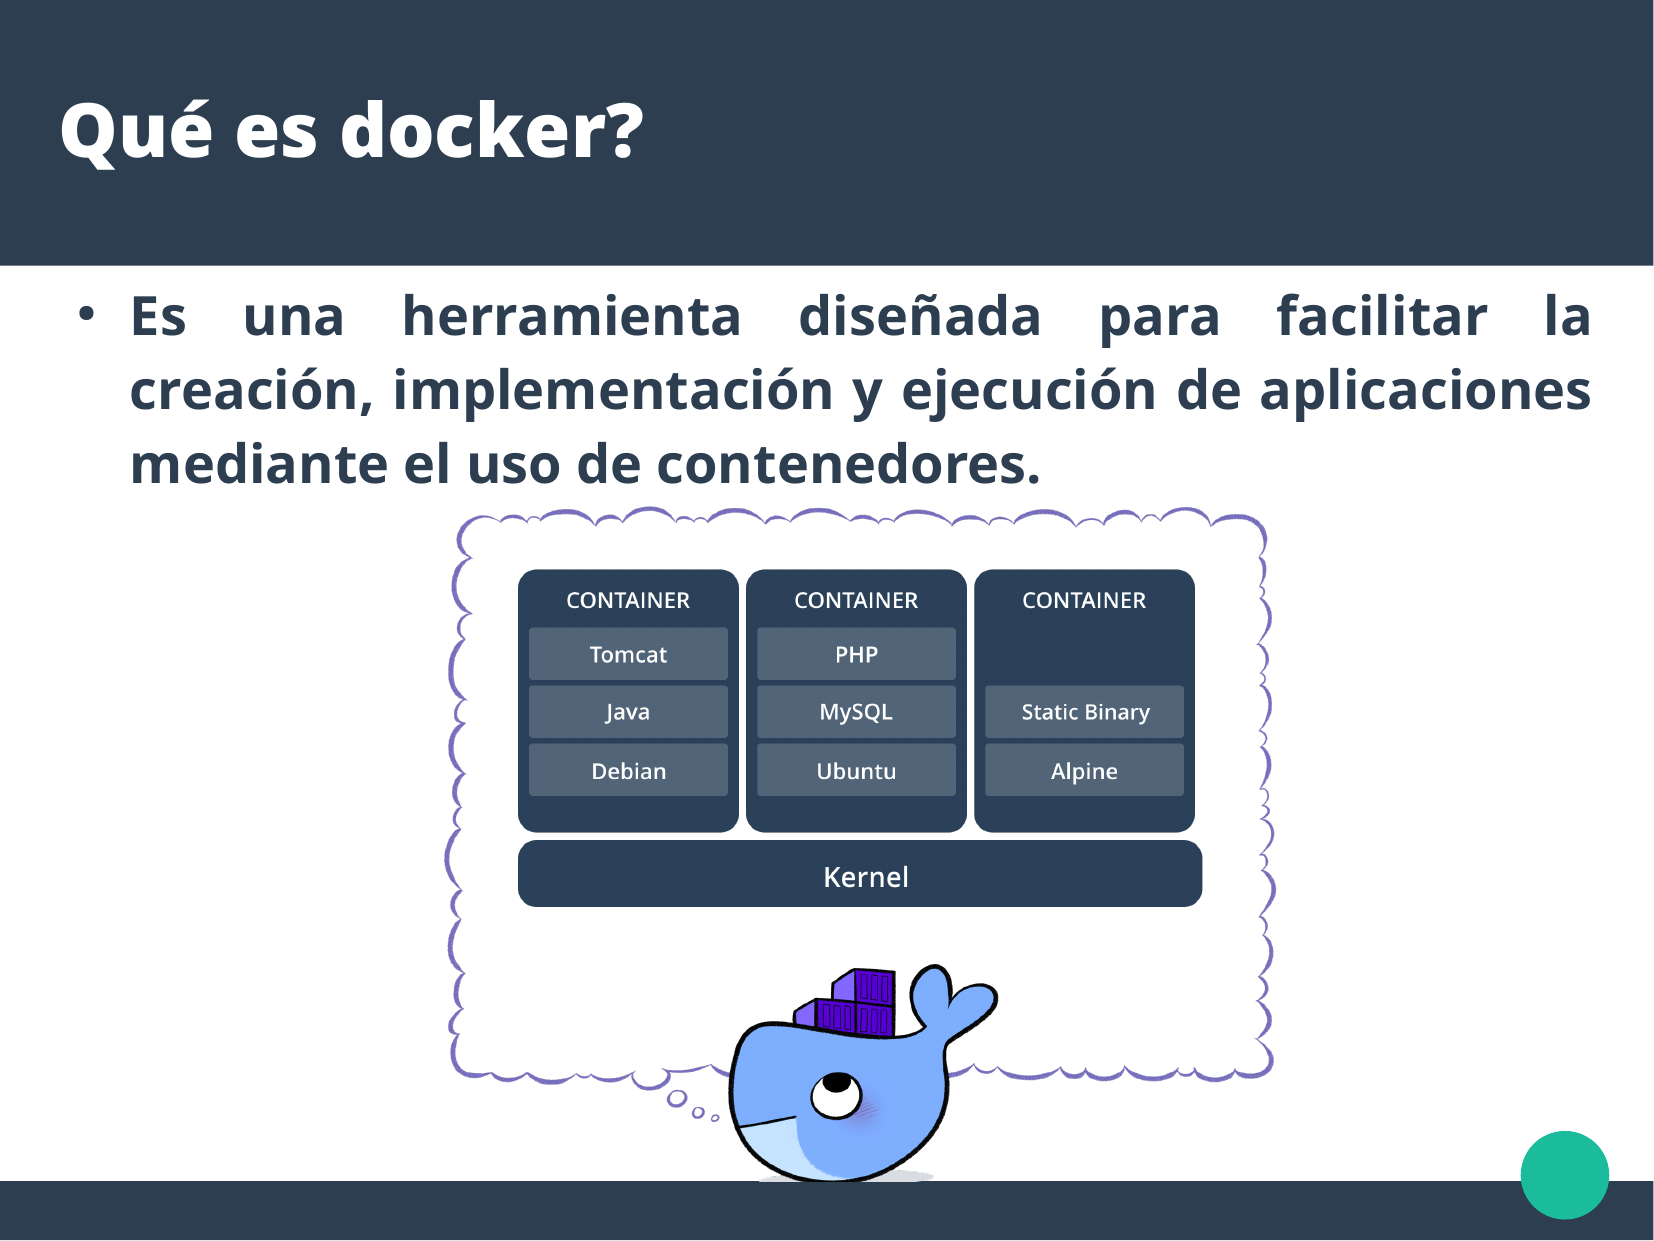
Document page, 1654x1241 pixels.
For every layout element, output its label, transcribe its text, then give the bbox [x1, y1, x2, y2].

picture [426, 491, 1294, 1182]
list Es una herramienta diseñada para facilitar la creación, implementación y ejecución de aplicaciones mediante el uso de contenedores. [59, 277, 1595, 1105]
title Qué es docker? [59, 49, 1595, 207]
